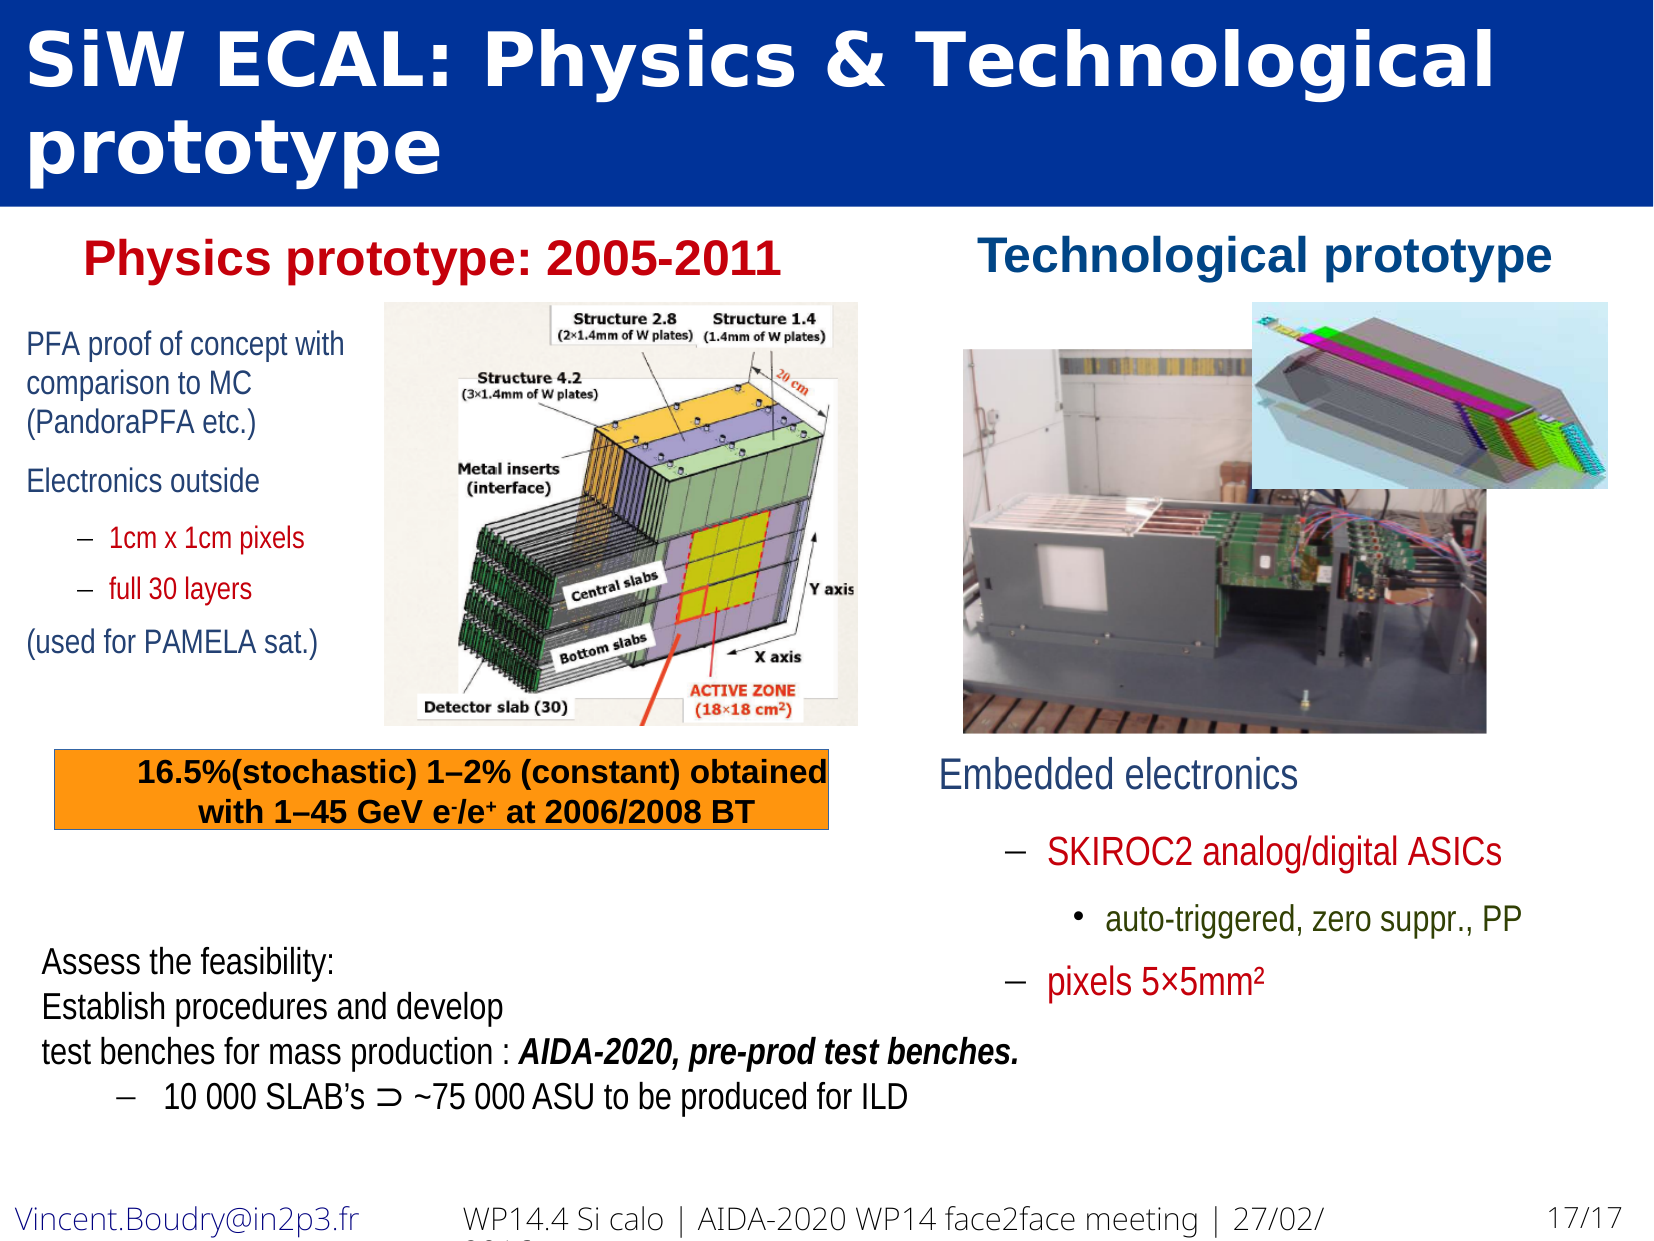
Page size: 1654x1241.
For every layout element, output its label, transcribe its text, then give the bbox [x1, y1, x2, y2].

list Embedded electronics SKIROC2 analog/digital ASICs auto-triggered, zero suppr., PP pixels 5×5mm² [938, 745, 1575, 1009]
picture [4, 191, 1654, 1067]
text_box Assess the feasibility: Establish procedures and develop test benches for mass production : AIDA-2020, pre-prod test benches. 10 000 SLAB’s ⊃ ~75 000 ASU to be produced for ILD [26, 930, 1494, 1182]
title SiW ECAL: Physics & Technological prototype [24, 16, 1635, 191]
